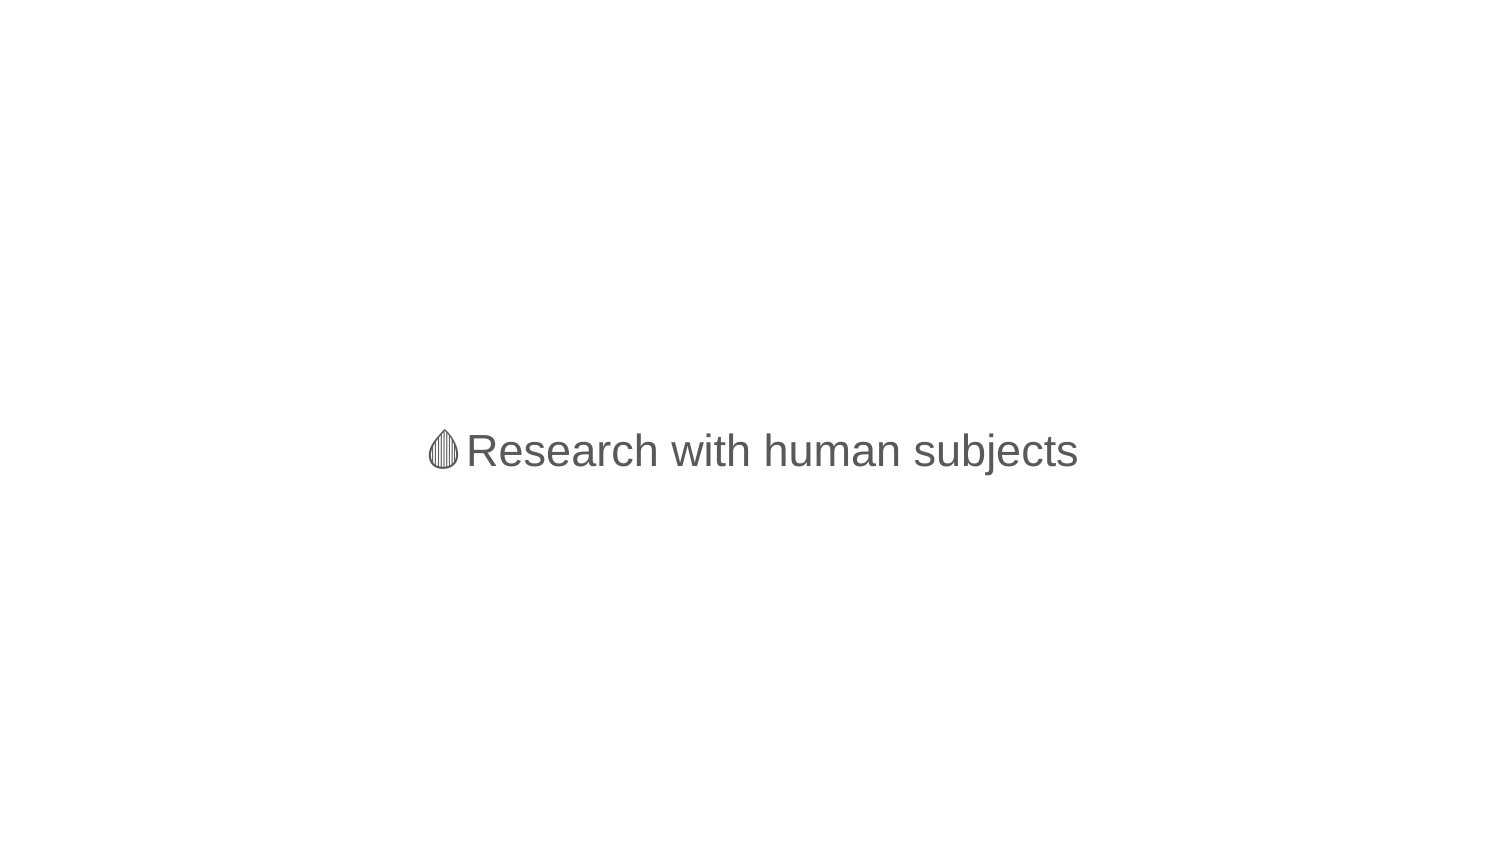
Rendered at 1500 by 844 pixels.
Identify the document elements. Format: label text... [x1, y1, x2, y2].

title 🧍🩸Research with human subjects [51, 352, 1449, 491]
